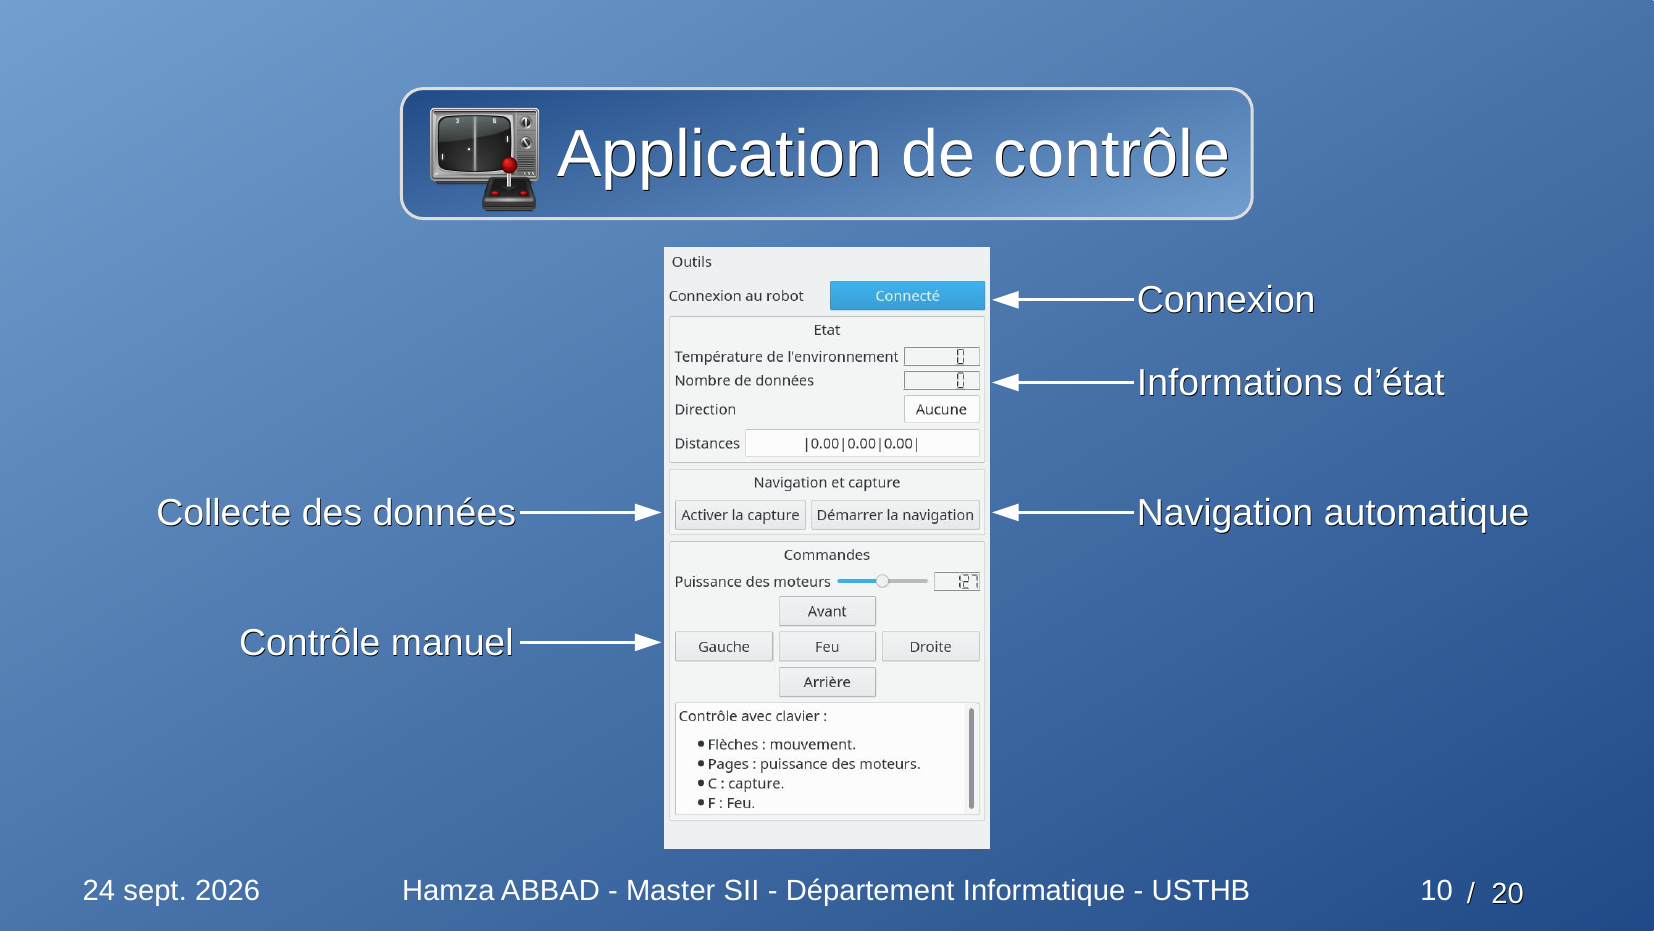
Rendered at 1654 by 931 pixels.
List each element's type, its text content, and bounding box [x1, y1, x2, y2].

text_box Contrôle manuel [224, 614, 532, 671]
text_box Navigation automatique [1122, 484, 1548, 541]
text_box Connexion [1122, 271, 1335, 328]
text_box Informations d’état [1122, 354, 1465, 411]
text_box Collecte des données [141, 484, 532, 541]
picture [425, 96, 544, 215]
picture [664, 247, 990, 849]
text_box Application de contrôle [401, 88, 1253, 219]
